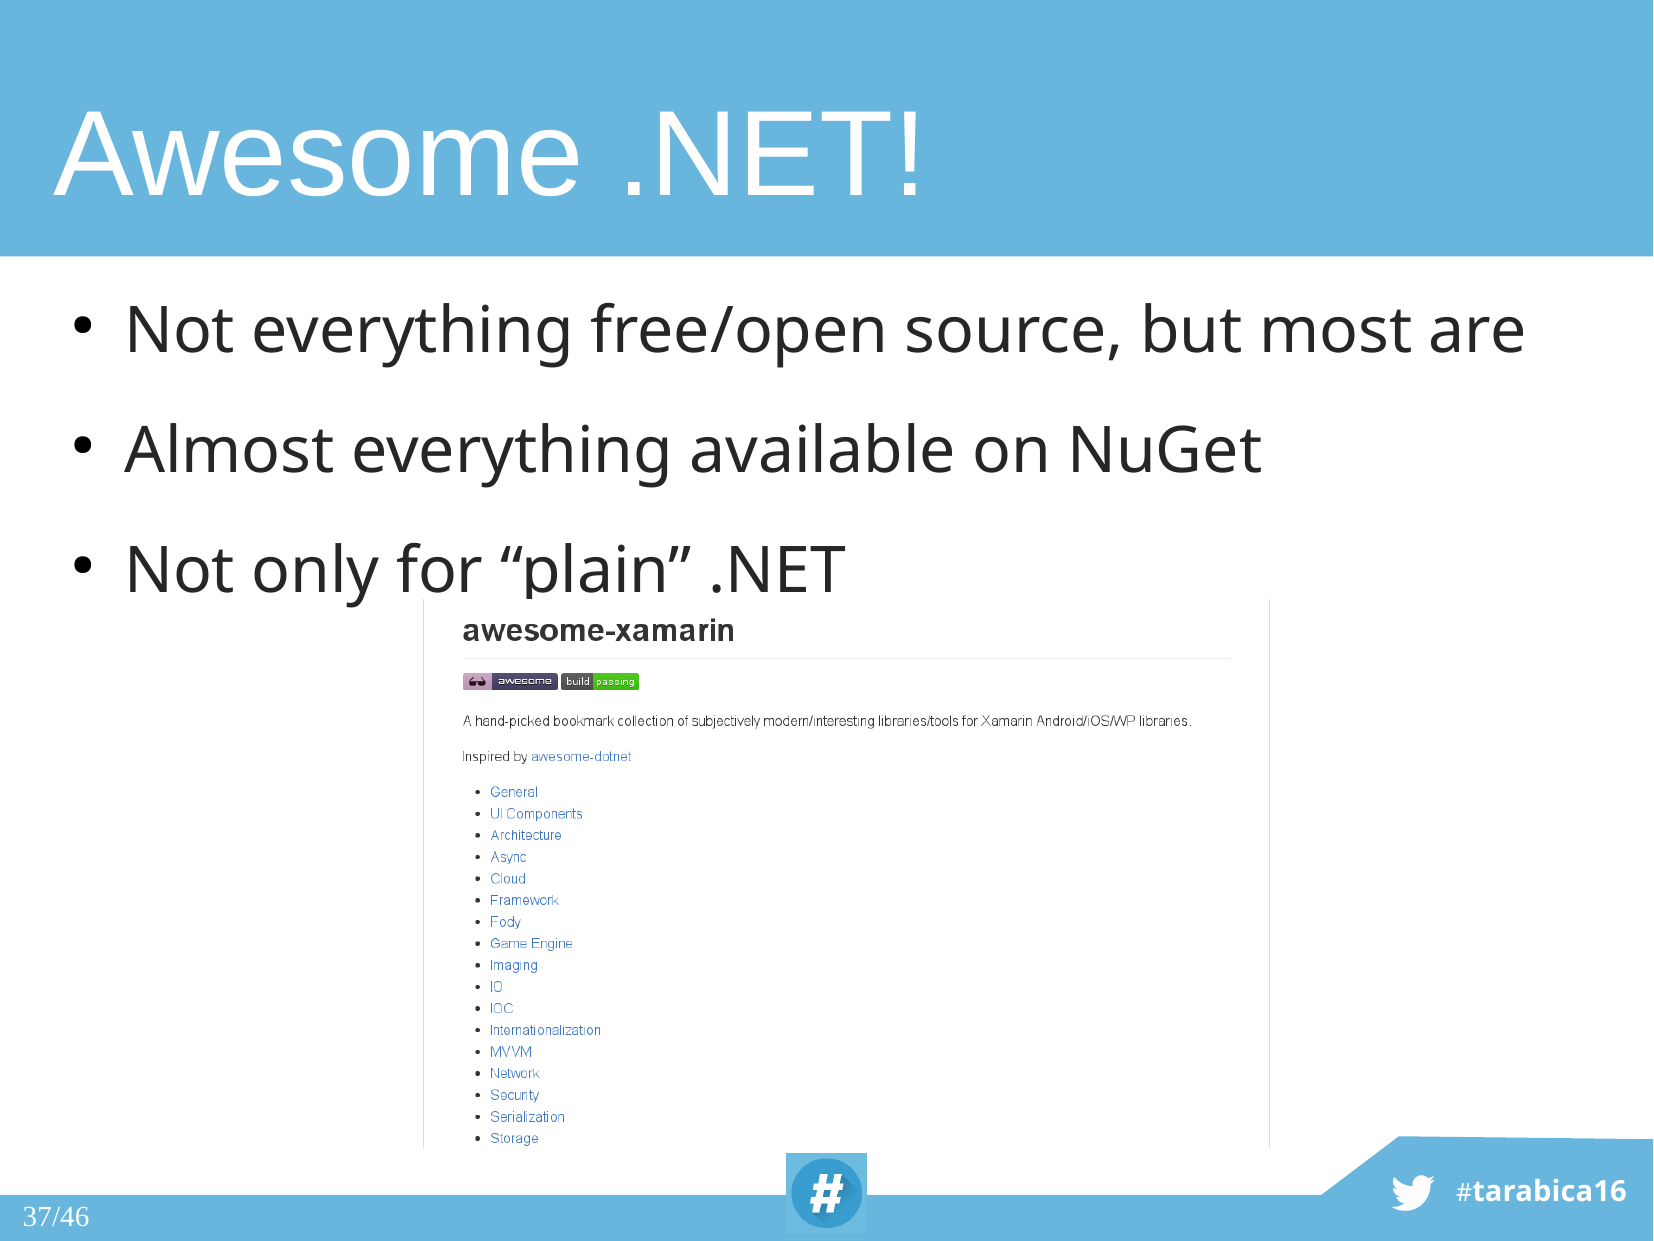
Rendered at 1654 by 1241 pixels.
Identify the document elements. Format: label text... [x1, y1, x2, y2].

picture [380, 599, 1306, 1148]
title Awesome .NET! [53, 49, 1600, 257]
list Not everything free/open source, but most are Almost everything available on NuGet Not only for “plain” .NET [53, 283, 1632, 1108]
picture [786, 1153, 867, 1233]
picture [1378, 1158, 1448, 1228]
